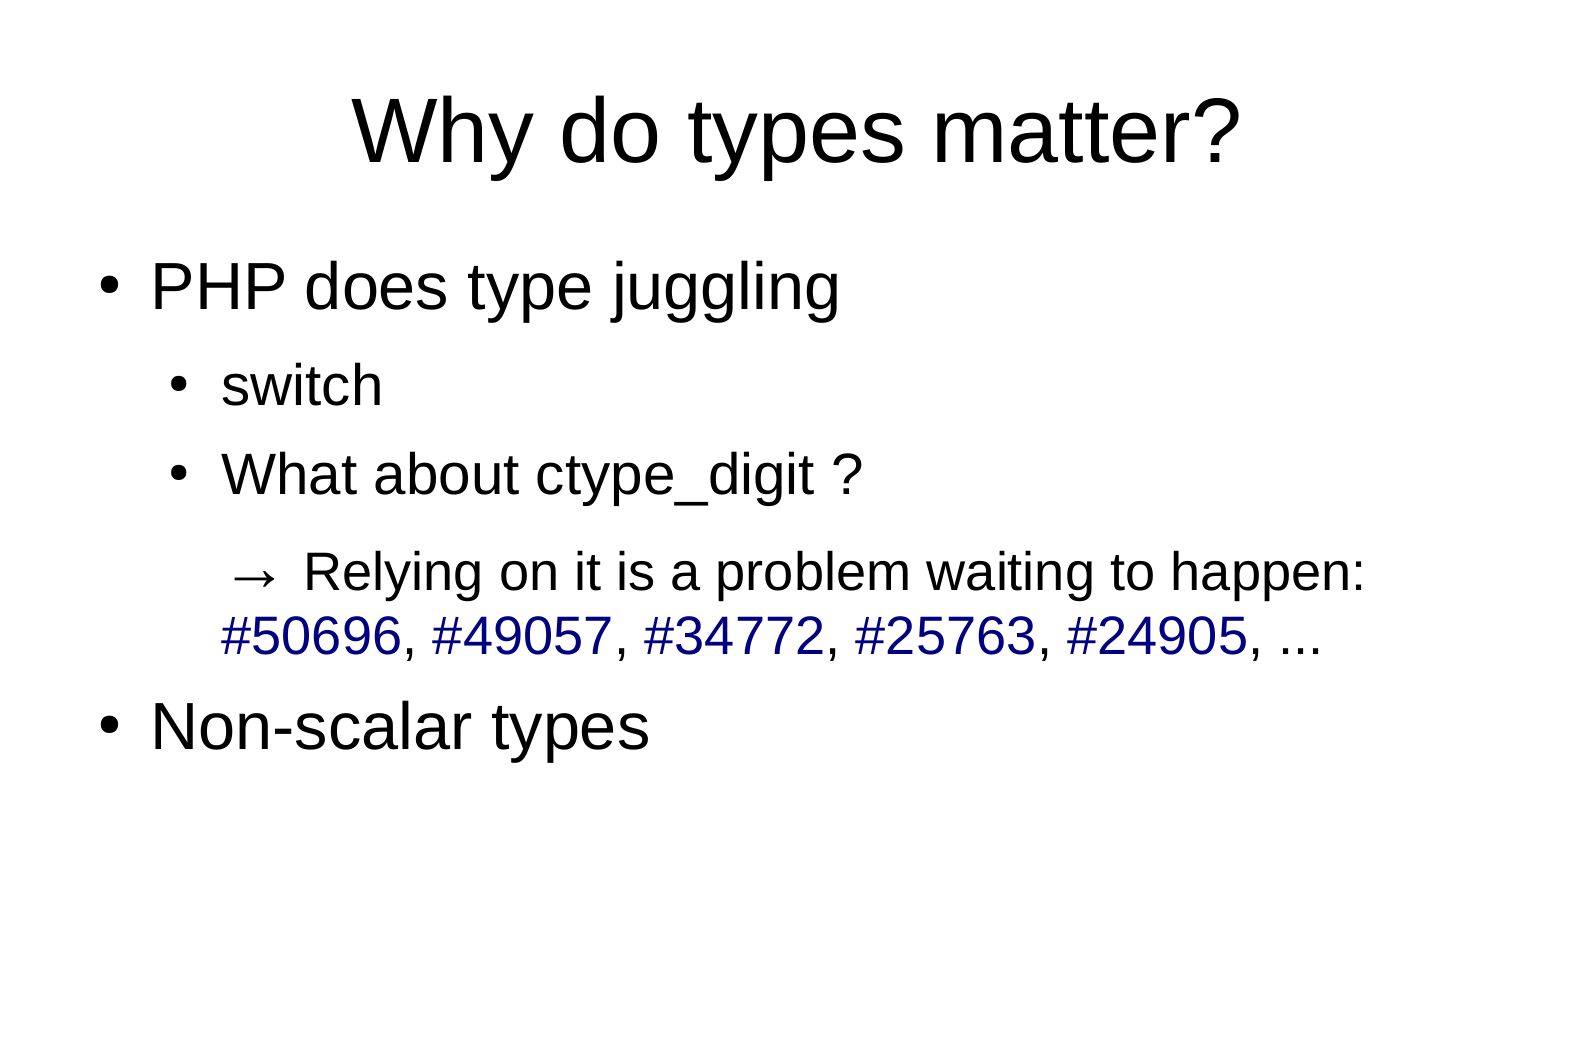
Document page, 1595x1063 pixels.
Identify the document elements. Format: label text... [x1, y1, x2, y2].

title Why do types matter? [79, 49, 1515, 213]
list PHP does type juggling switch What about ctype_digit ? → Relying on it is a problem waiting to happen: #50696, #49057, #34772, #25763, #24905, ... Non-scalar types [79, 248, 1515, 936]
